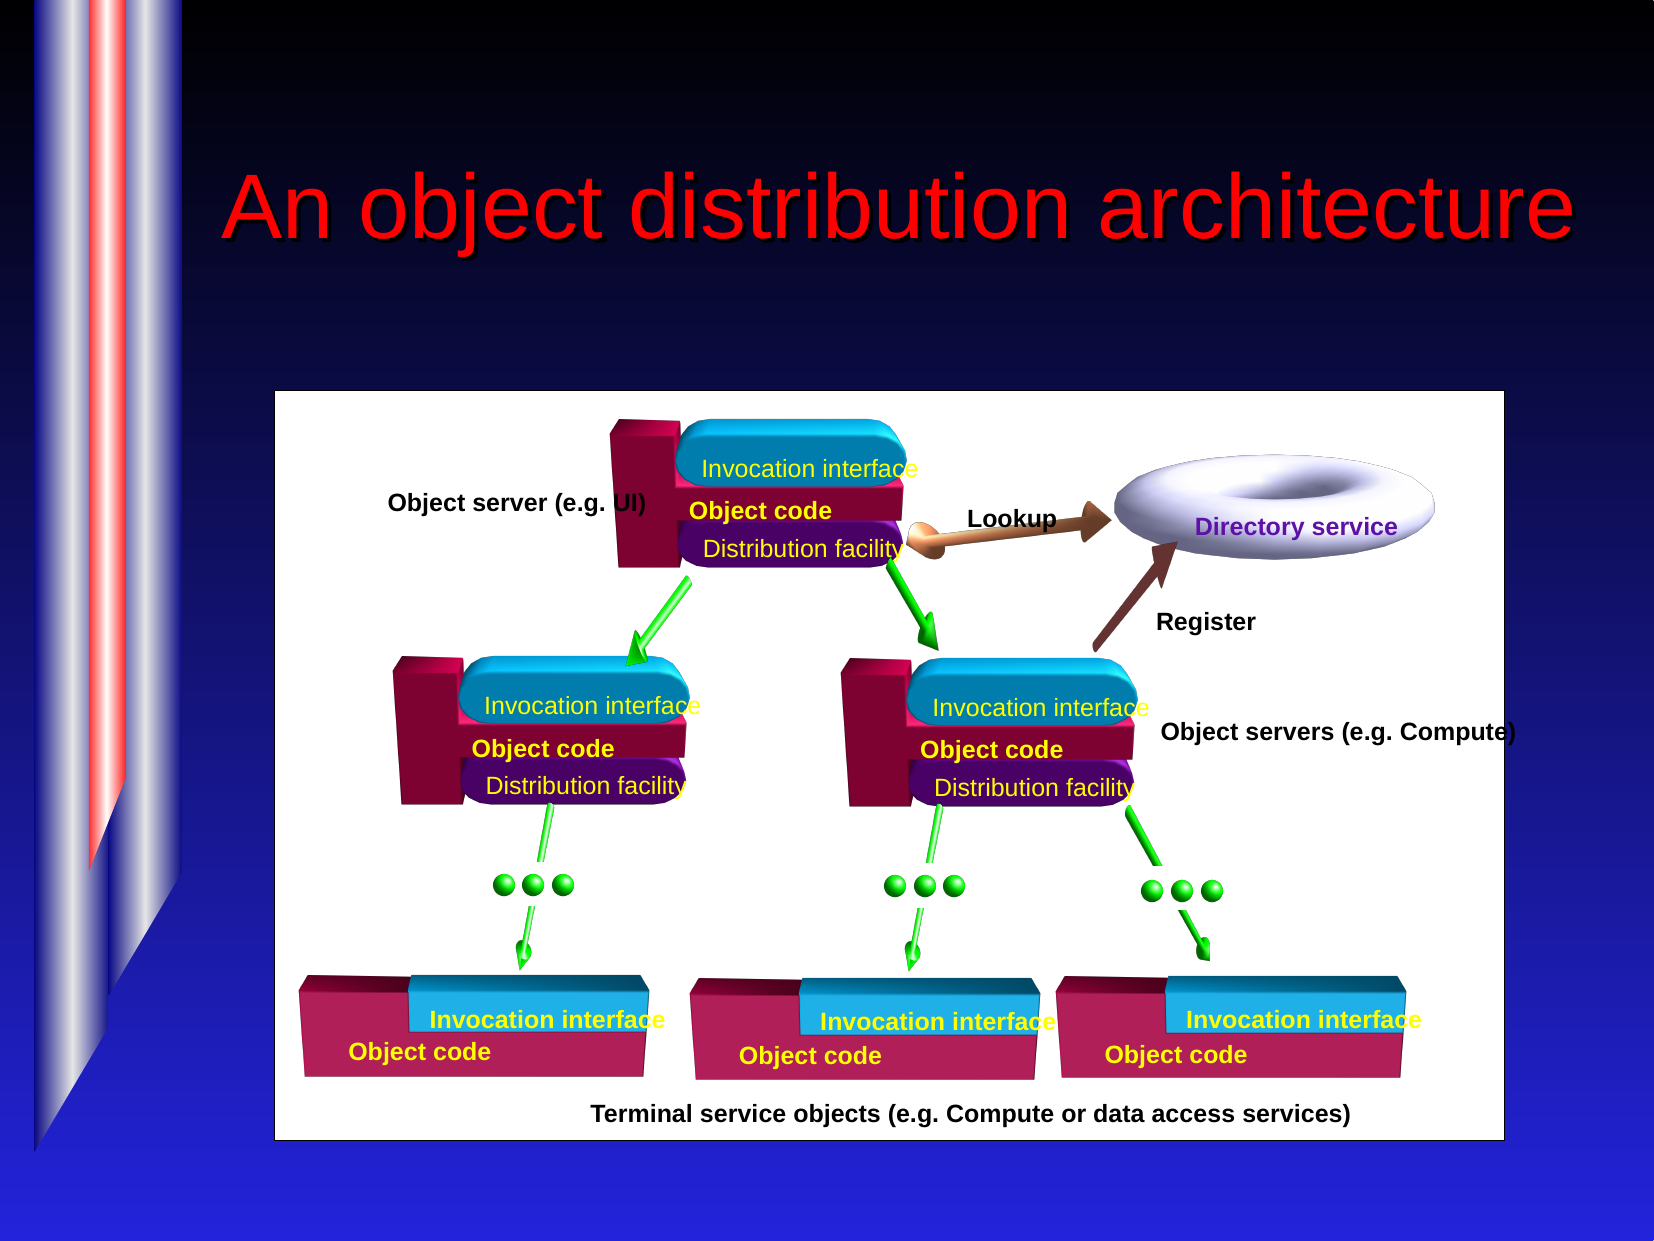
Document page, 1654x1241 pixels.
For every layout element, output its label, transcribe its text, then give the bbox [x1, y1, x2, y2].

text_box Distribution facility [919, 765, 1151, 809]
text_box Invocation interface [469, 684, 717, 728]
text_box Object code [674, 489, 848, 533]
text_box Object code [905, 728, 1079, 772]
text_box Lookup [952, 497, 1073, 541]
text_box Register [1141, 600, 1272, 644]
text_box Invocation interface [805, 1000, 1059, 1044]
text_box Object servers (e.g. Compute) [1145, 710, 1533, 754]
text_box [274, 390, 1505, 1141]
text_box Invocation interface [686, 447, 934, 491]
text_box Object code [333, 1030, 507, 1074]
text_box Invocation interface [1171, 998, 1438, 1042]
text_box Directory service [1180, 505, 1414, 548]
text_box Distribution facility [688, 526, 920, 570]
text_box Object code [724, 1034, 898, 1078]
text_box Object server (e.g. UI) [372, 481, 662, 525]
text_box Distribution facility [470, 764, 703, 808]
text_box Object code [456, 726, 631, 770]
text_box Object code [1089, 1033, 1264, 1076]
title An object distribution architecture [193, 84, 1606, 329]
text_box Invocation interface [414, 997, 682, 1041]
text_box Terminal service objects (e.g. Compute or data access services) [575, 1092, 1368, 1136]
text_box Invocation interface [917, 686, 1166, 730]
